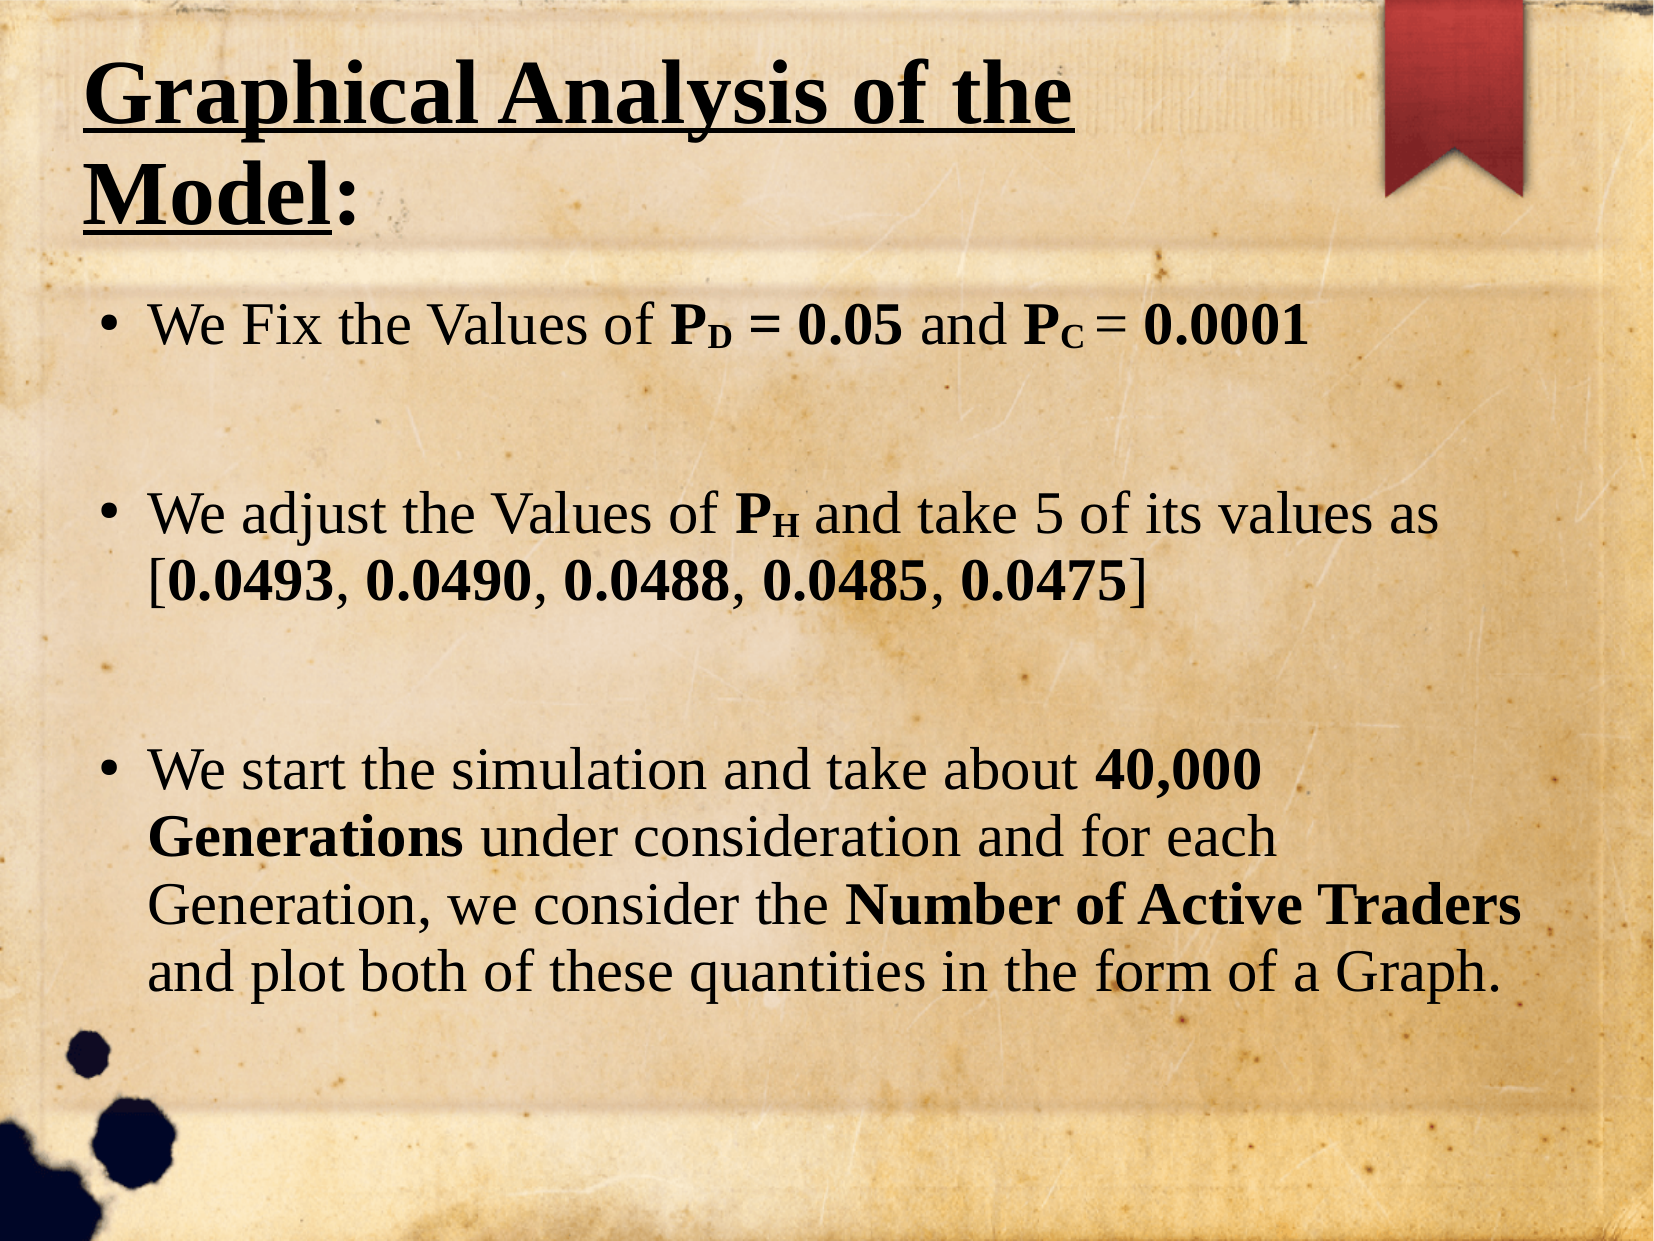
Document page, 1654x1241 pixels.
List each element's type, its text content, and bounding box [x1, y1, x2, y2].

list We Fix the Values of PD = 0.05 and PC = 0.0001 We adjust the Values of PH and take 5 of its values as [0.0493, 0.0490, 0.0488, 0.0485, 0.0475] We start the simulation and take about 40,000 Generations under consideration and for each Generation, we consider the Number of Active Traders and plot both of these quantities in the form of a Graph. [82, 290, 1538, 1010]
title Graphical Analysis of the Model: [82, 41, 1347, 245]
picture [0, 0, 1654, 1241]
